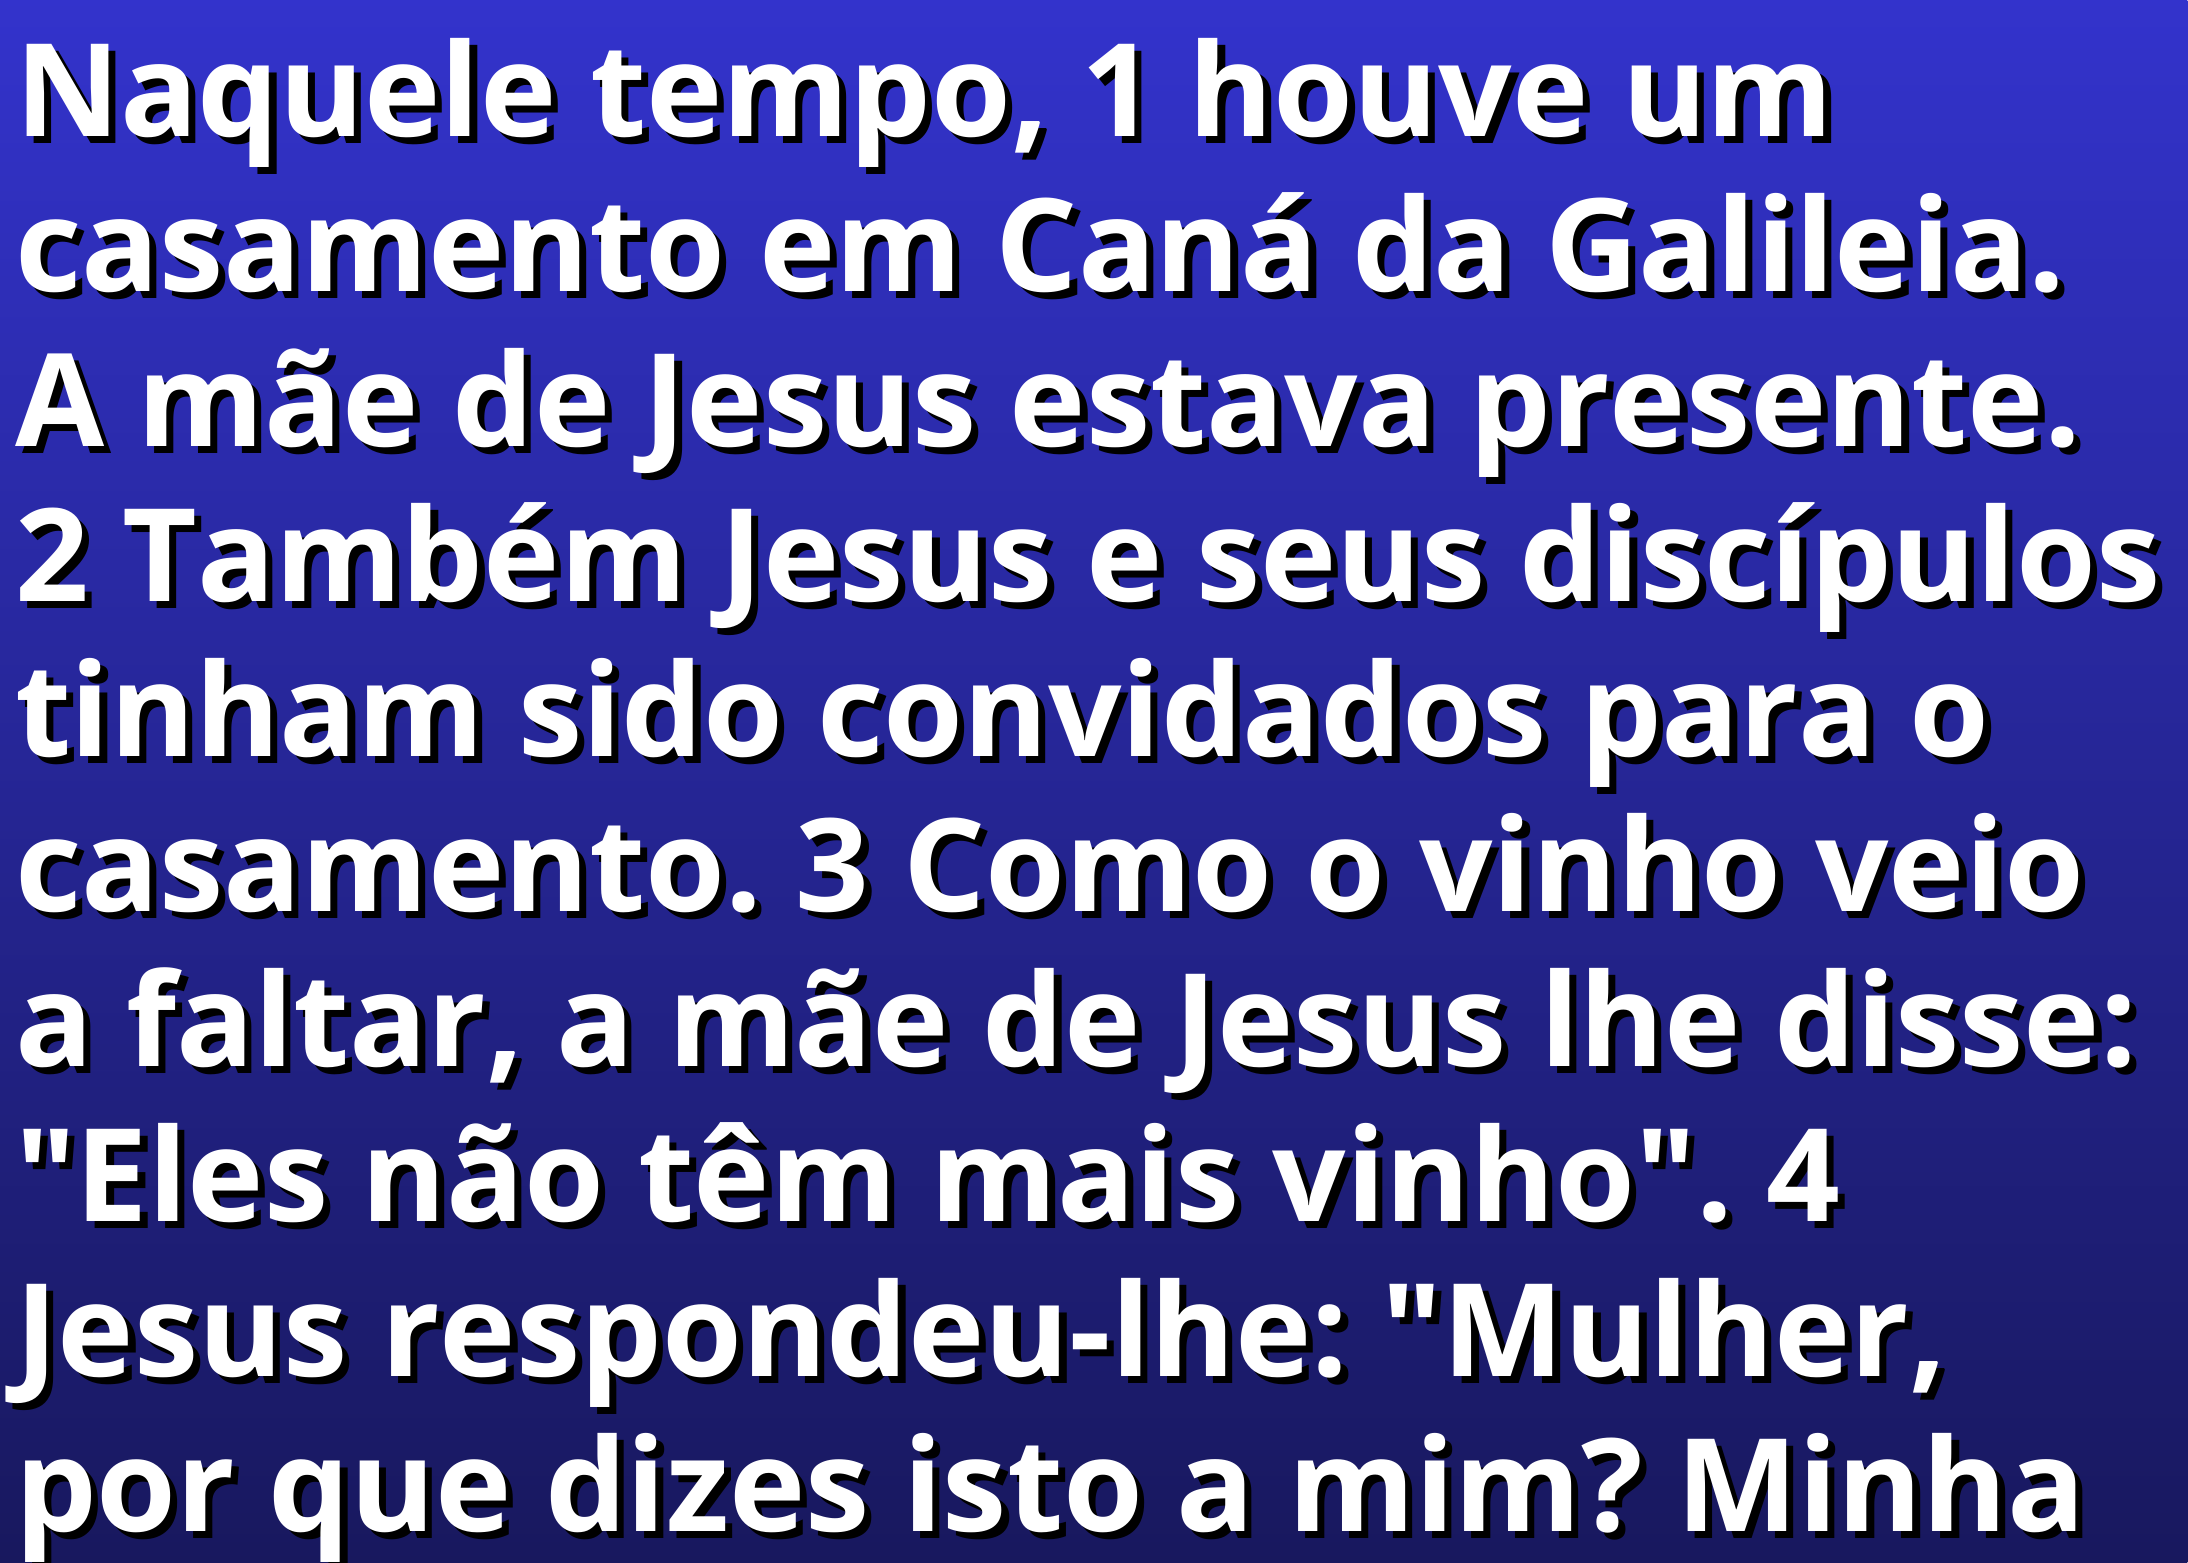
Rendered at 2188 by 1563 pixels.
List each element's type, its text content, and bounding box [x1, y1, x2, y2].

text_box Naquele tempo, 1 houve um casamento em Caná da Galileia. A mãe de Jesus estava presente. 2 Também Jesus e seus discípulos tinham sido convidados para o casamento. 3 Como o vinho veio a faltar, a mãe de Jesus lhe disse: "Eles não têm mais vinho". 4 Jesus respondeu-lhe: "Mulher, por que dizes isto a mim? Minha [0, 0, 2188, 1563]
